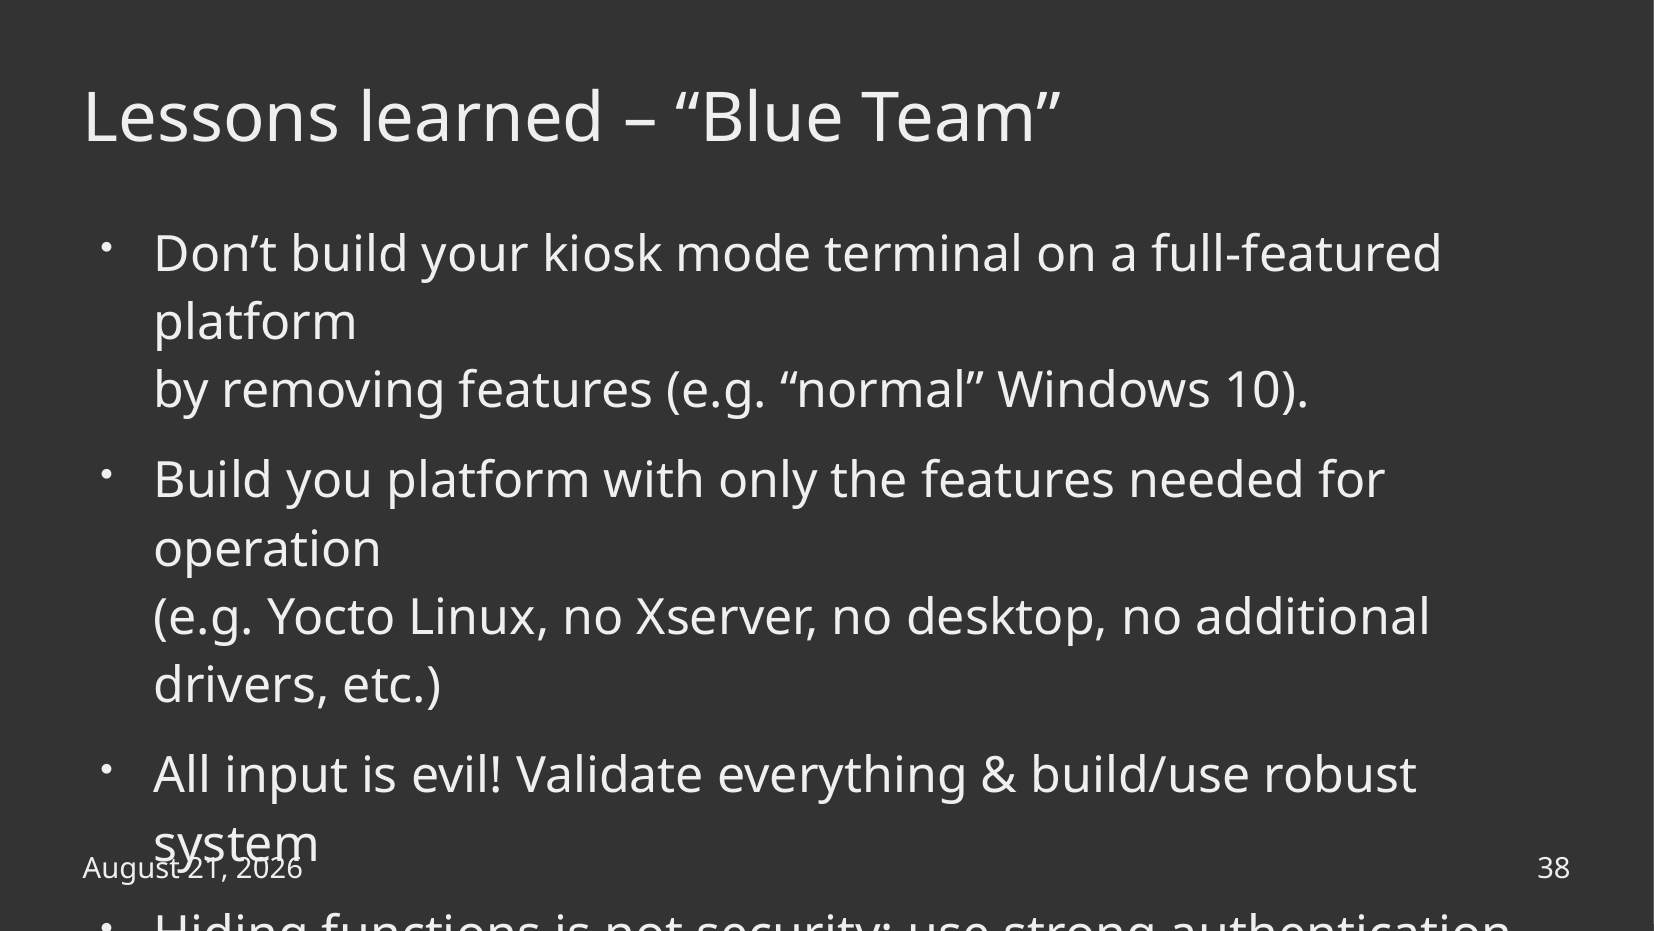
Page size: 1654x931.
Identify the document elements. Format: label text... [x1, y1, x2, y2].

title Lessons learned – “Blue Team” [82, 36, 1571, 193]
list Don’t build your kiosk mode terminal on a full-featured platform by removing features (e.g. “normal” Windows 10). Build you platform with only the features needed for operation (e.g. Yocto Linux, no Xserver, no desktop, no additional drivers, etc.) All input is evil! Validate everything & build/use robust system Hiding functions is not security; use strong authentication for admin Don’t reinvent the wheel, use well known features/software [82, 217, 1571, 808]
